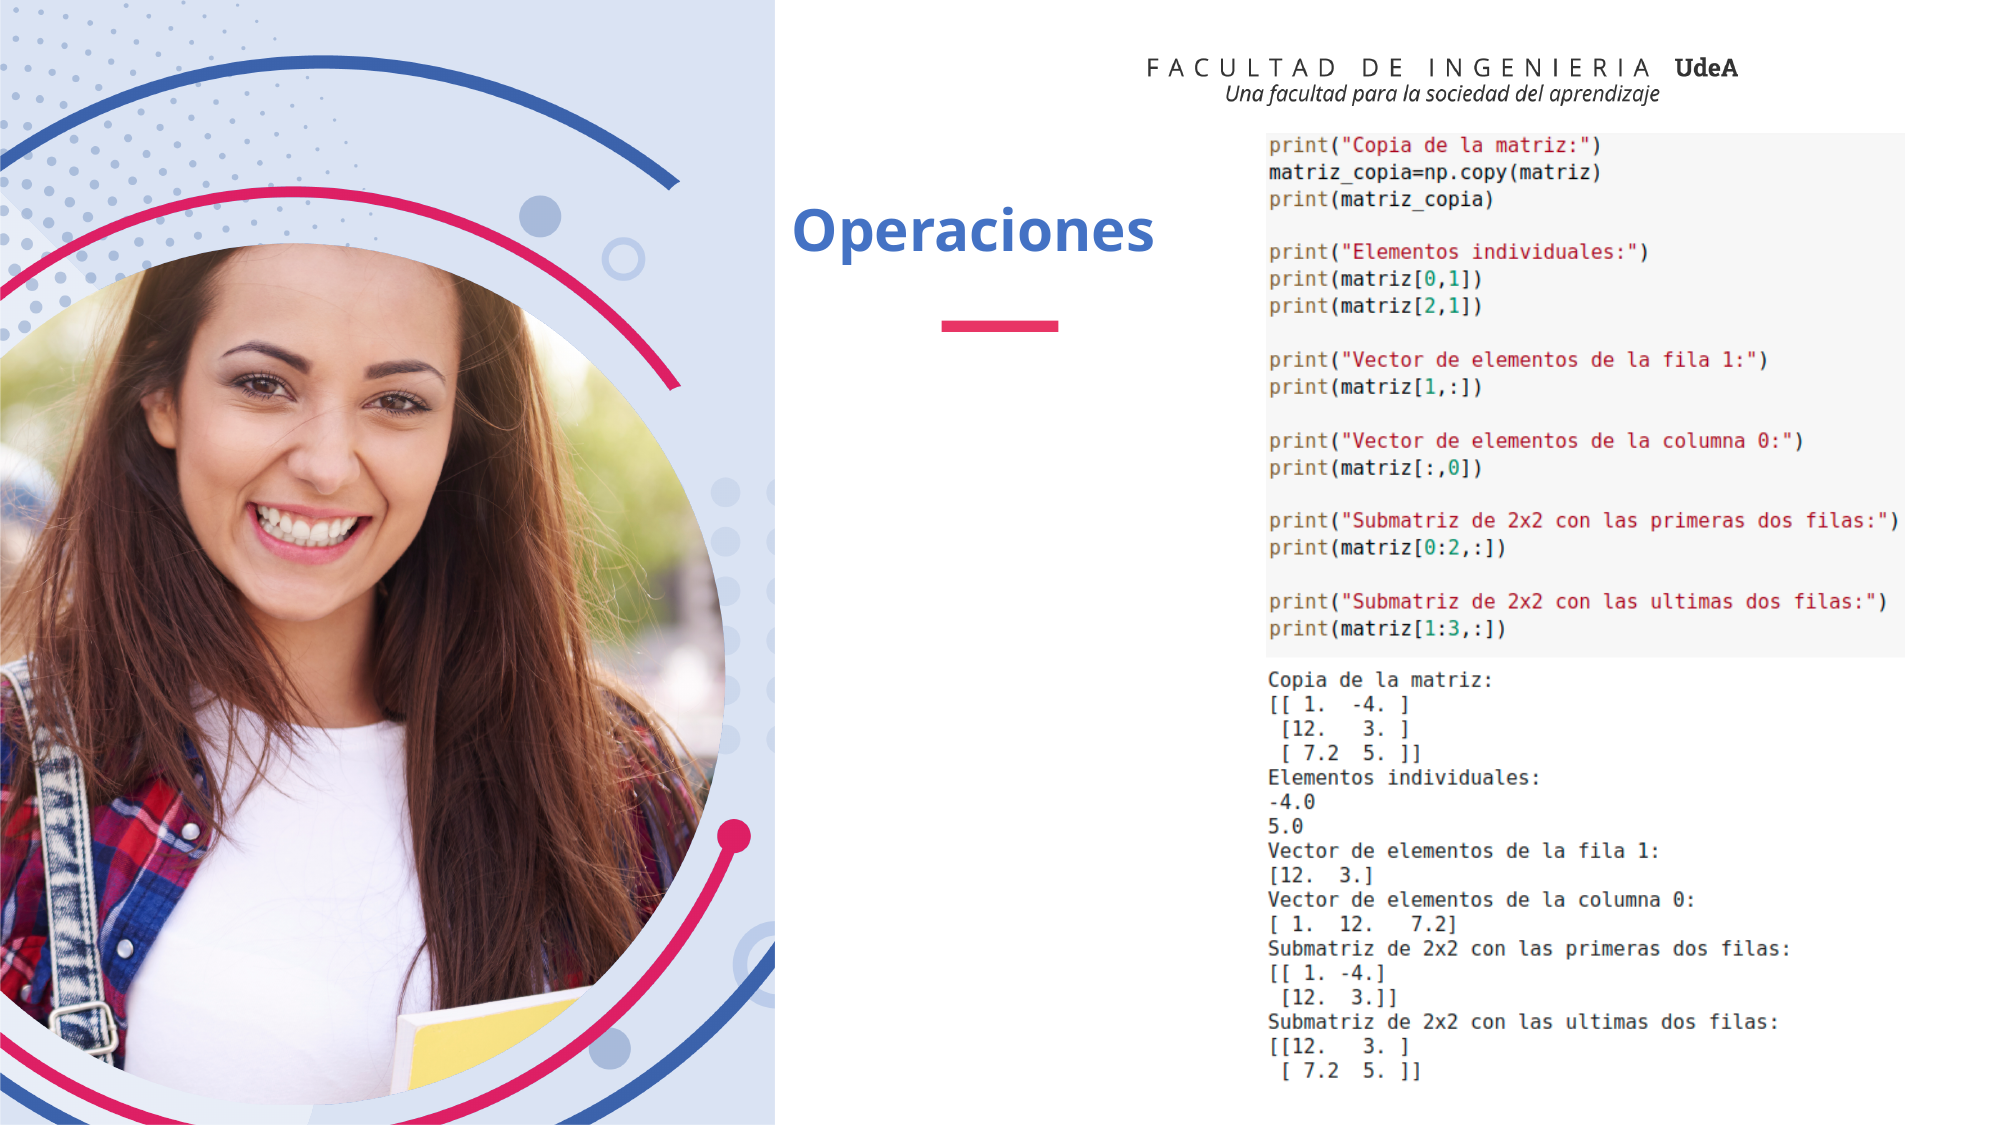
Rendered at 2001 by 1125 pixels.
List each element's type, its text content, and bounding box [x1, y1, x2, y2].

picture [1266, 133, 1905, 1083]
picture [0, 0, 775, 1125]
picture [1148, 57, 1738, 106]
text_box Operaciones [777, 177, 1266, 288]
